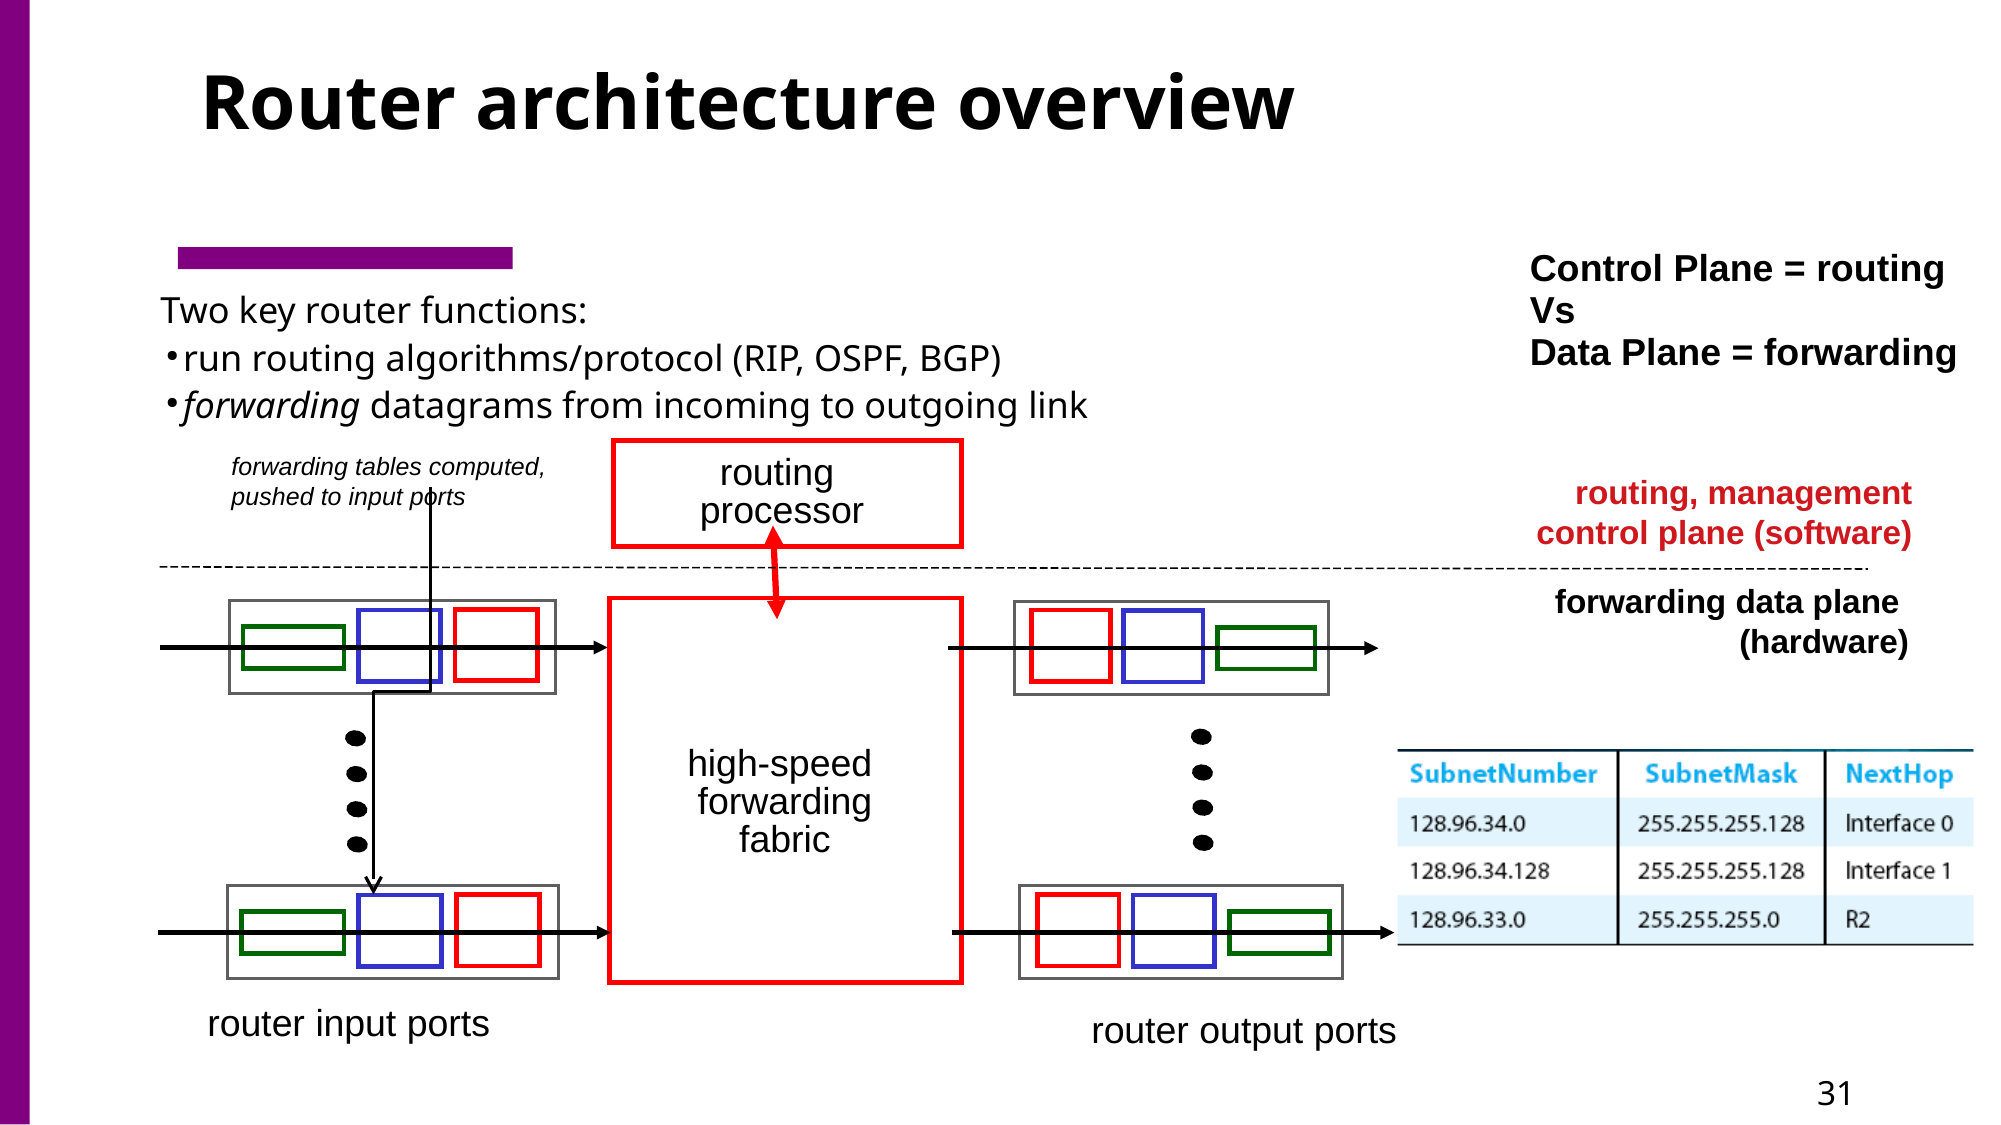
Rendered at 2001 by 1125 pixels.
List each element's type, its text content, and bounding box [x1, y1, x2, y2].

text_box [1193, 835, 1213, 851]
text_box [227, 885, 559, 930]
text_box [432, 600, 556, 645]
text_box [227, 935, 559, 979]
text_box routing processor [685, 447, 880, 539]
picture [1395, 749, 1984, 956]
text_box [229, 600, 429, 645]
text_box [1191, 729, 1211, 745]
text_box forwarding tables computed, pushed to input ports [216, 442, 562, 519]
text_box [1193, 800, 1213, 816]
text_box [347, 837, 367, 852]
text_box router output ports [1076, 998, 1413, 1059]
text_box [375, 650, 556, 694]
list Two key router functions: run routing algorithms/protocol (RIP, OSPF, BGP) forwarding datagrams from incoming to outgoing link [145, 120, 1923, 436]
text_box [1192, 765, 1213, 780]
text_box [1014, 650, 1329, 695]
text_box [345, 730, 366, 746]
text_box router input ports [192, 991, 506, 1053]
text_box [347, 801, 367, 817]
text_box Control Plane = routing Vs Data Plane = forwarding [1515, 239, 1974, 381]
text_box routing, management control plane (software) [1391, 463, 1928, 559]
text_box [1019, 935, 1343, 979]
text_box high-speed forwarding fabric [672, 737, 898, 868]
text_box [1019, 885, 1343, 930]
text_box forwarding data plane (hardware) [1500, 572, 1924, 669]
text_box [613, 440, 962, 547]
text_box [347, 766, 367, 782]
text_box [1014, 601, 1329, 646]
title Router architecture overview [150, 49, 1851, 120]
text_box [609, 598, 962, 983]
text_box [229, 650, 429, 694]
